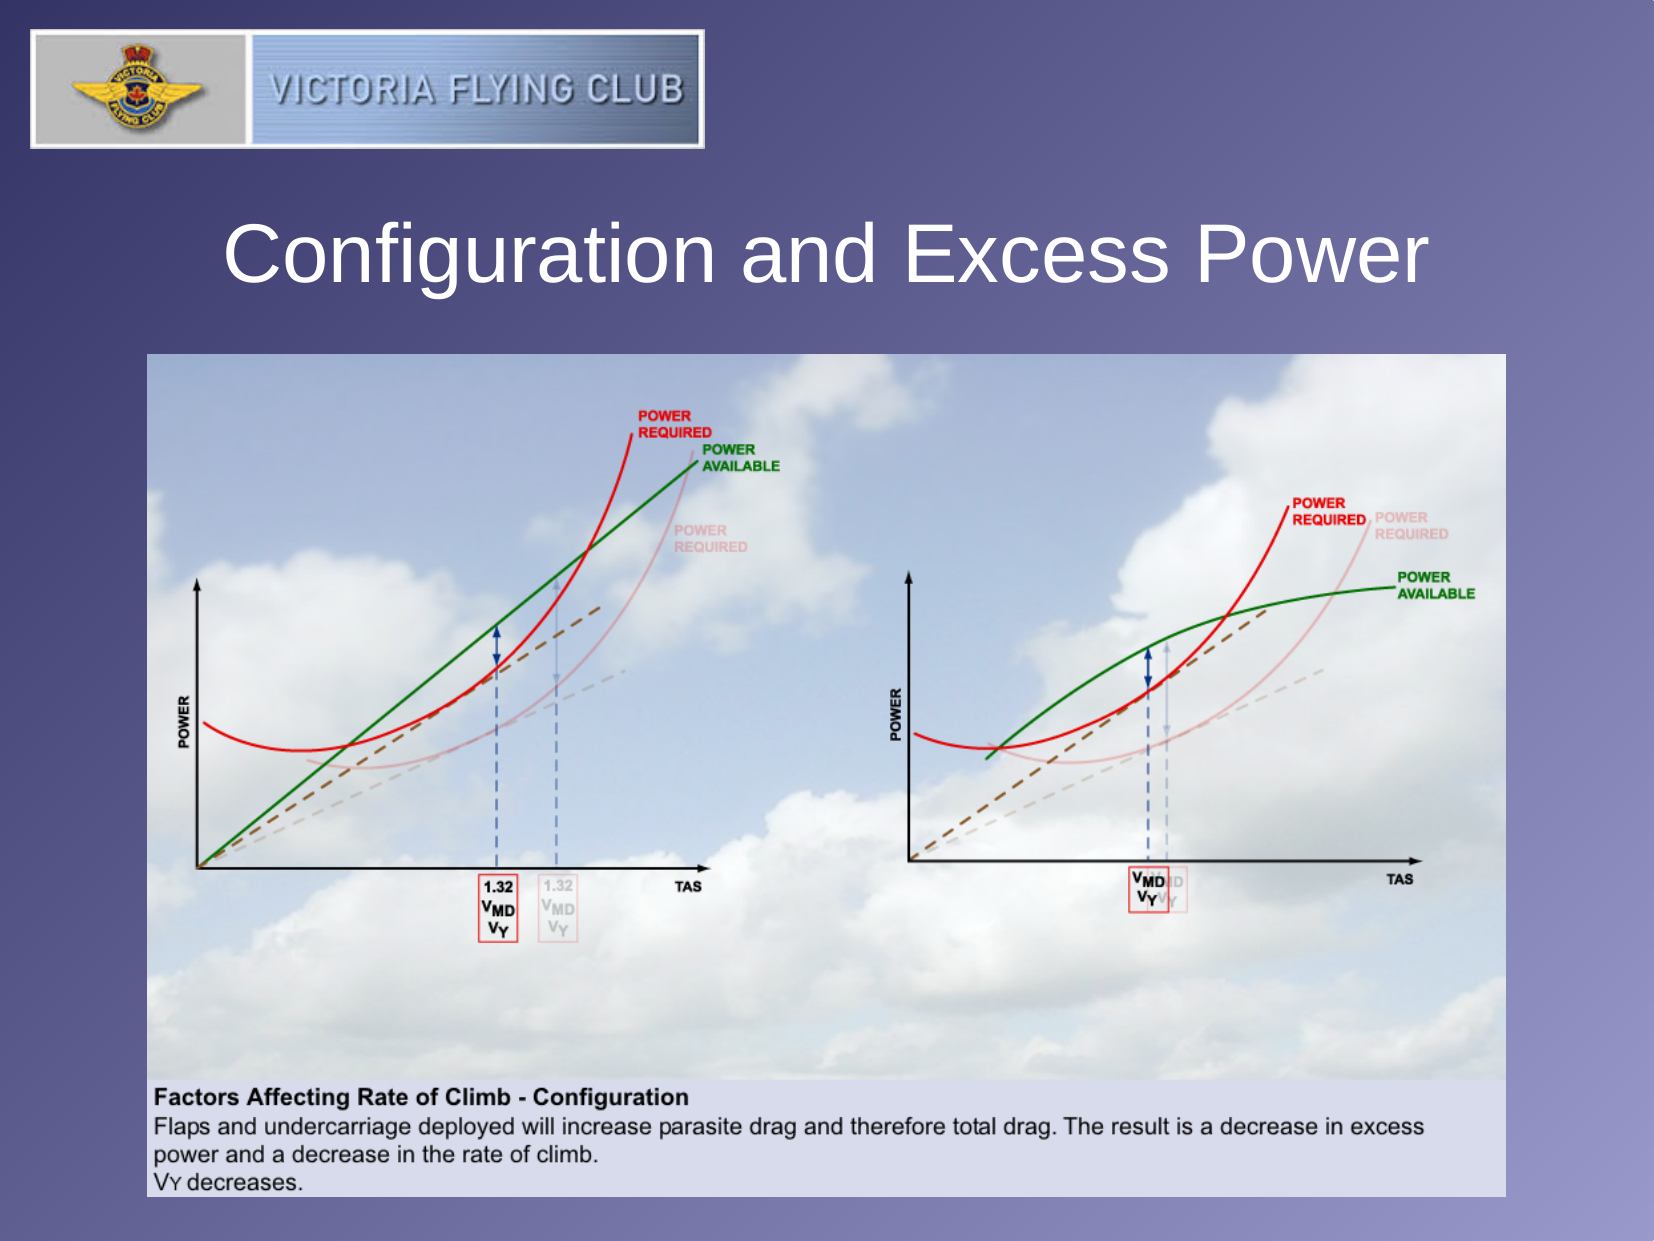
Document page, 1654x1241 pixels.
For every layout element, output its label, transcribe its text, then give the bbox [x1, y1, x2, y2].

picture [30, 29, 705, 149]
title Configuration and Excess Power [82, 149, 1571, 357]
picture [147, 354, 1506, 1197]
